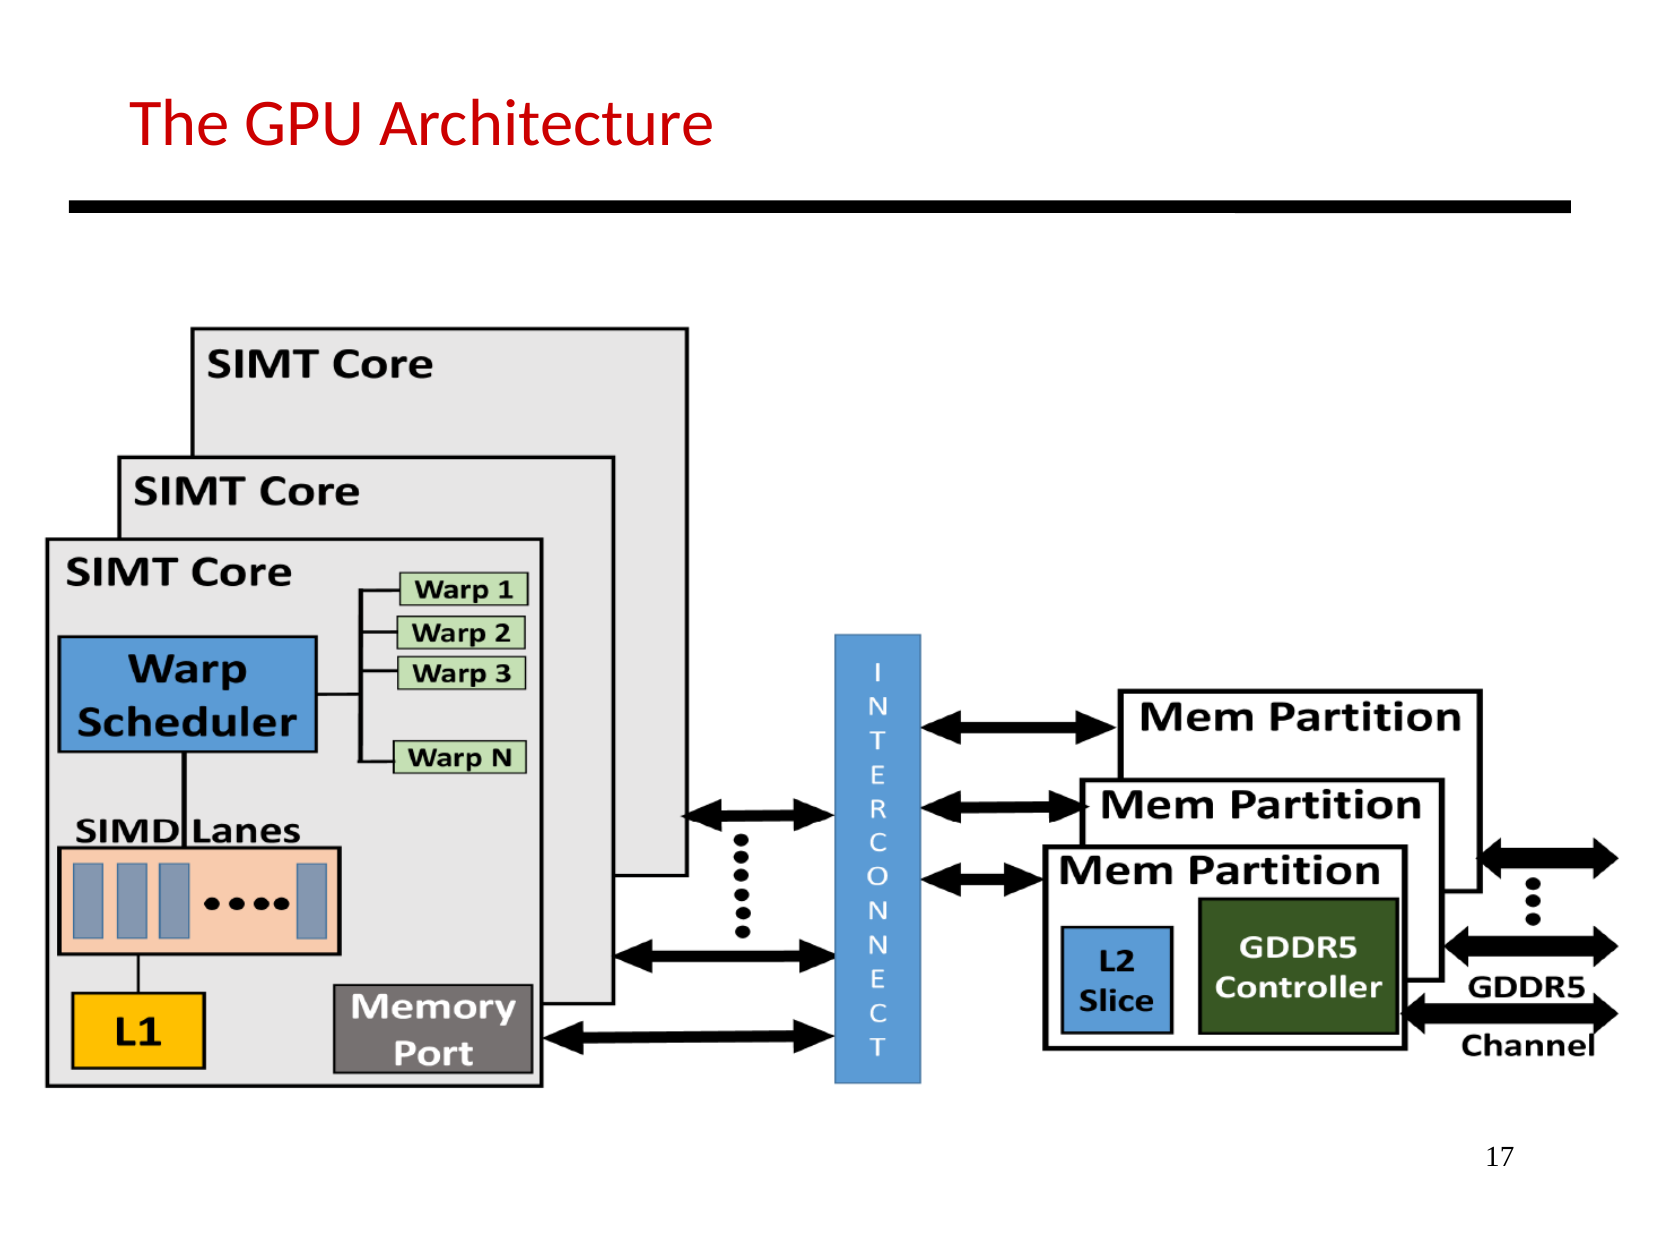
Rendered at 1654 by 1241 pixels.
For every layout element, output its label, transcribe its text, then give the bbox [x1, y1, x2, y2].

picture [21, 312, 1647, 1094]
text_box The GPU Architecture [114, 71, 730, 167]
slide_number <number> [1185, 1129, 1530, 1213]
